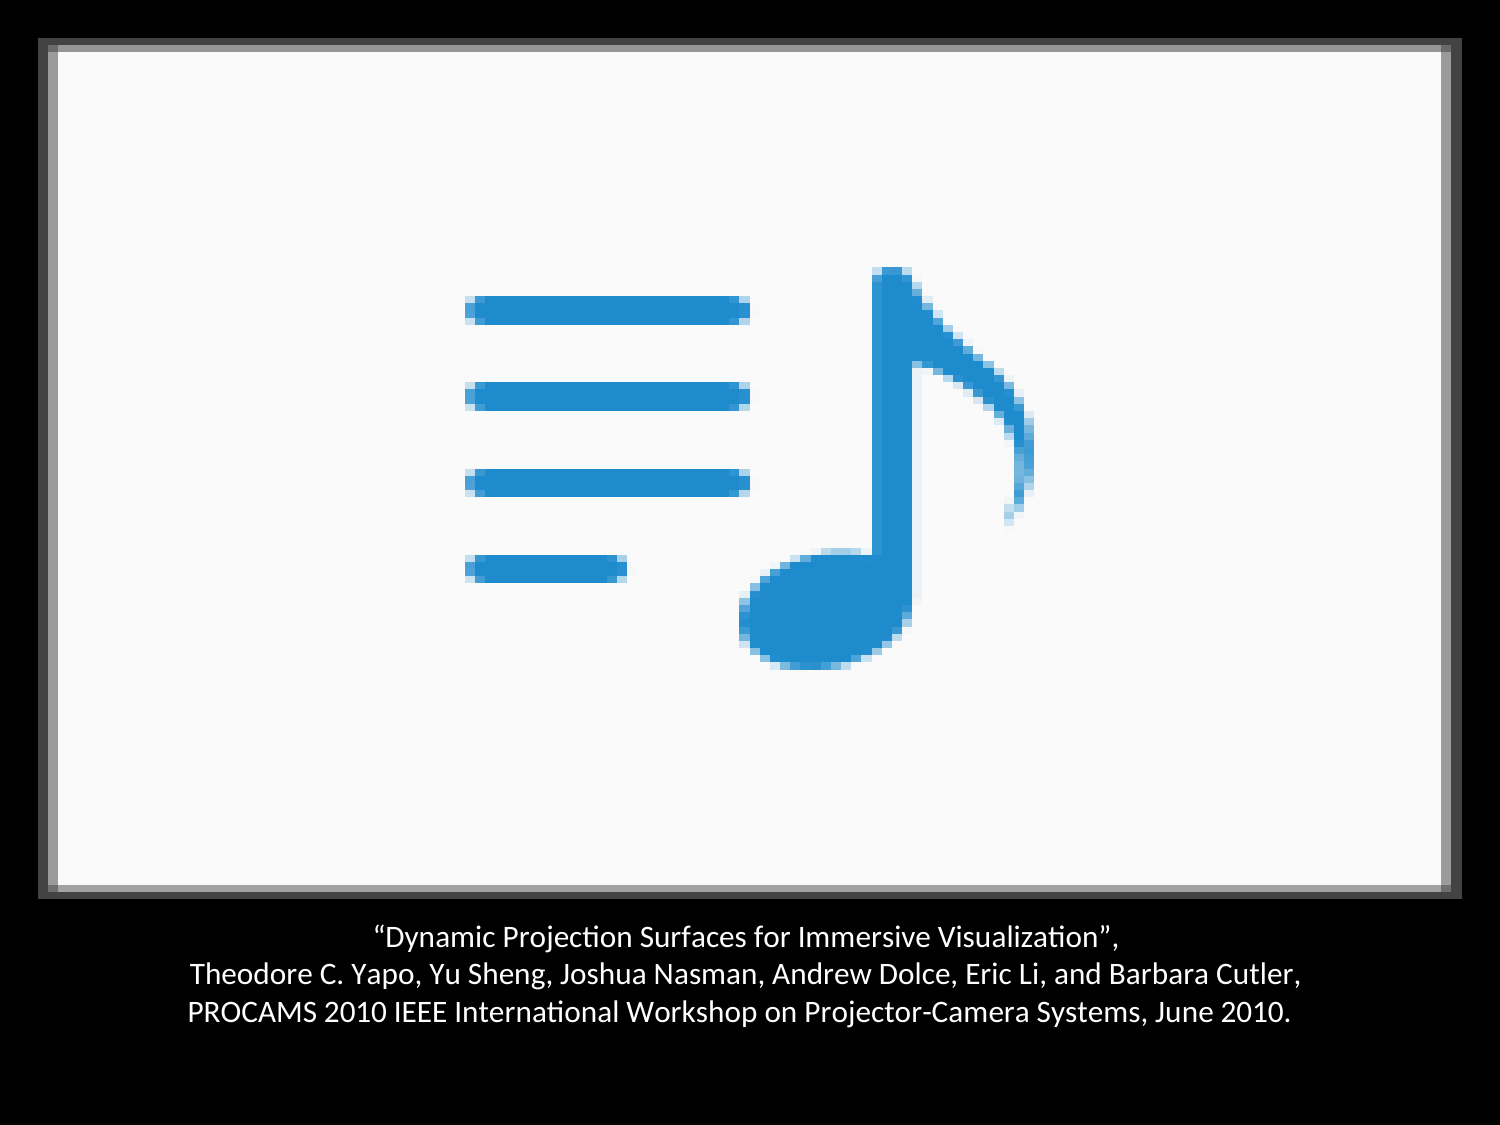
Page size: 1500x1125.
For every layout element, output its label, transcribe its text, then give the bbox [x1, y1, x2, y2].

text_box “Dynamic Projection Surfaces for Immersive Visualization”, Theodore C. Yapo, Yu Sheng, Joshua Nasman, Andrew Dolce, Eric Li, and Barbara Cutler, PROCAMS 2010 IEEE International Workshop on Projector-Camera Systems, June 2010. [0, 908, 1500, 1037]
text_box [37, 37, 1463, 901]
